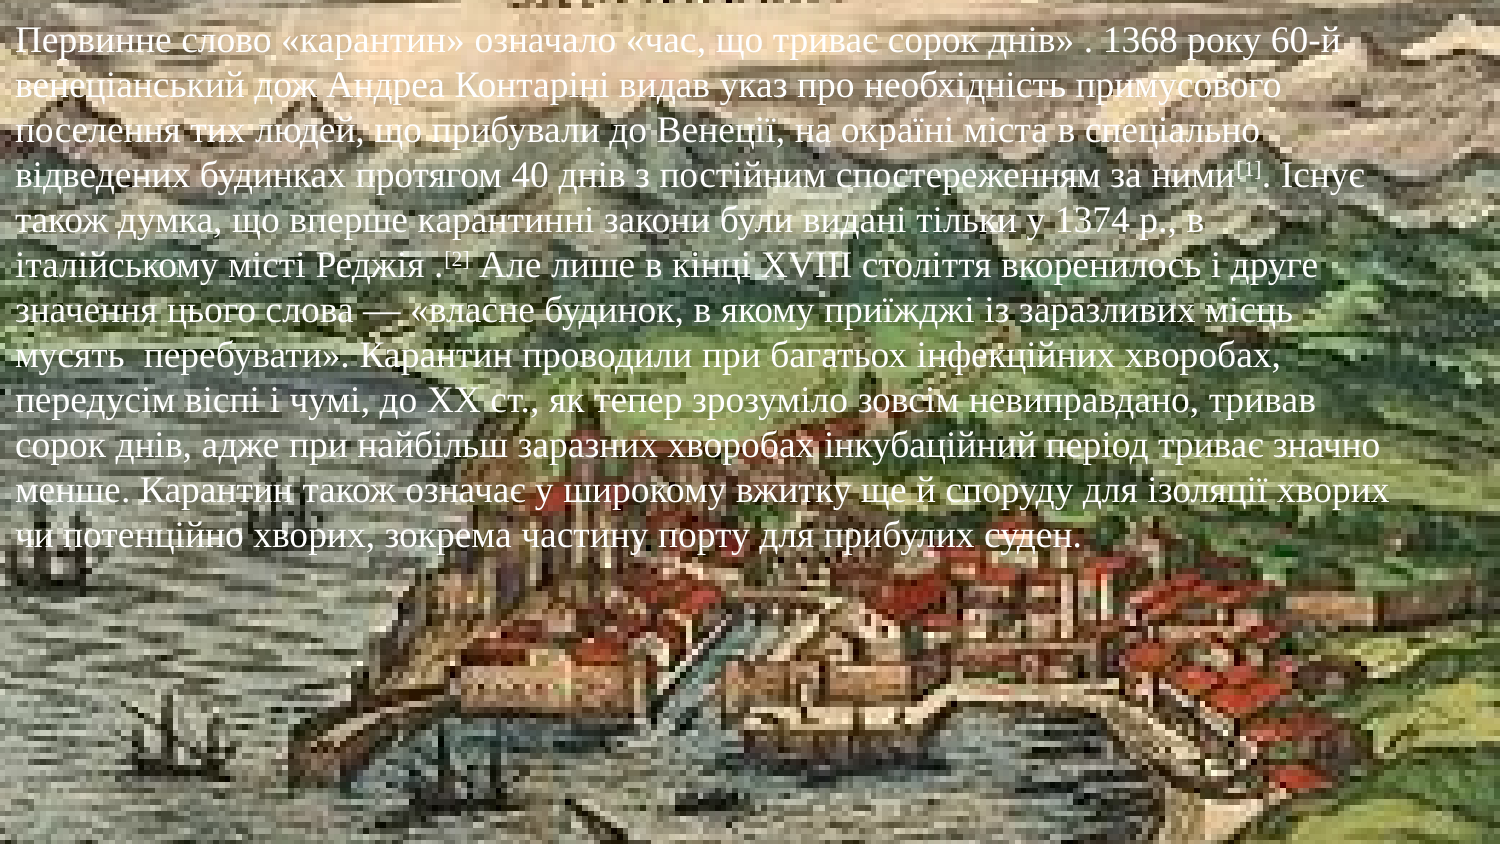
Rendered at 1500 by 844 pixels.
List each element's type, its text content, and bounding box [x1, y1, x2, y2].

picture [0, 0, 1500, 844]
text_box Первинне слово «карантин» означало «час, що триває сорок днів» . 1368 року 60-й венеціанський дож Андреа Контаріні видав указ про необхідність примусового поселення тих людей, що прибували до Венеції, на окраїні міста в спеціально відведених будинках протягом 40 днів з постійним спостереженням за ними[1]. Існує також думка, що вперше карантинні закони були видані тільки у 1374 р., в італійському місті Реджія .[2] Але лише в кінці XVIII століття вкоренилось і друге значення цього слова — «власне будинок, в якому приїжджі із заразливих місць мусять перебувати». Карантин проводили при багатьох інфекційних хворобах, передусім віспі і чумі, до XX ст., як тепер зрозуміло зовсім невиправдано, тривав сорок днів, адже при найбільш заразних хворобах інкубаційний період триває значно менше. Карантин також означає у широкому вжитку ще й споруду для ізоляції хворих чи потенційно хворих, зокрема частину порту для прибулих суден. [0, 0, 1424, 648]
